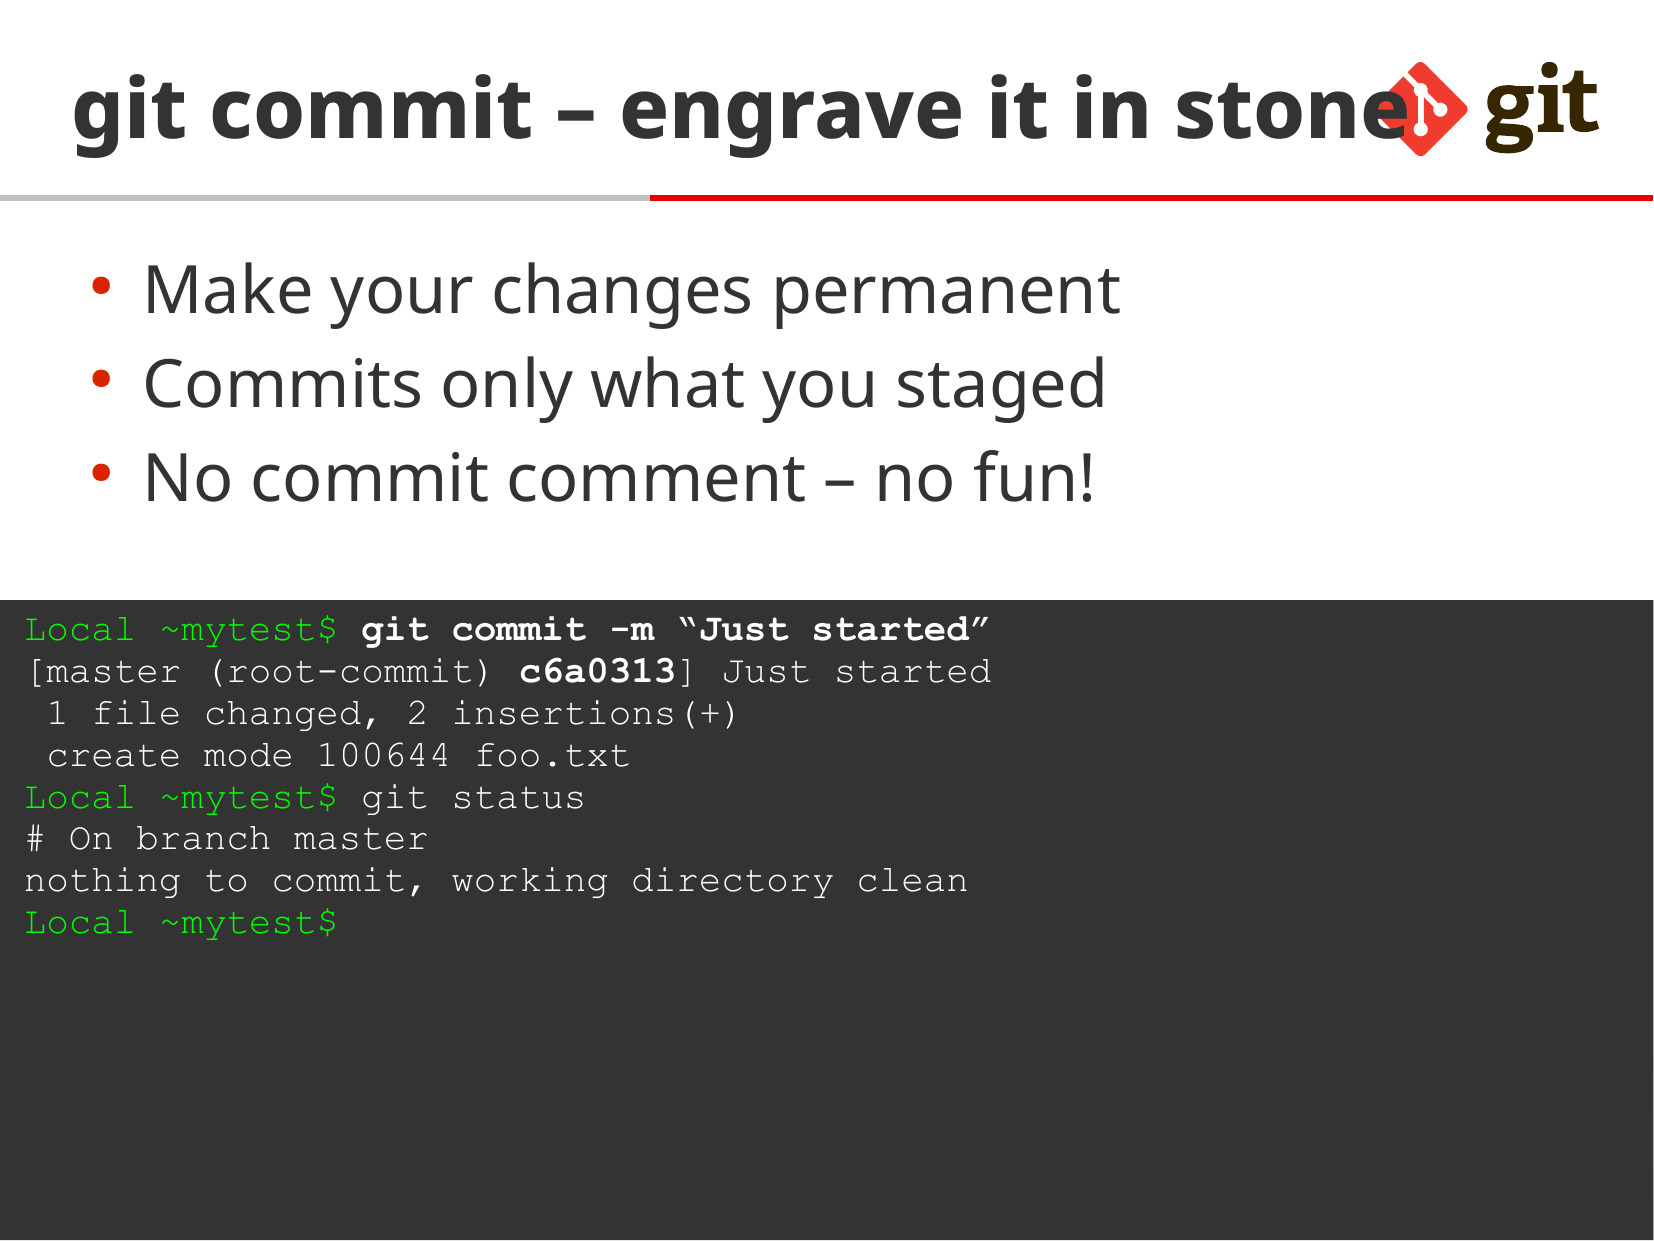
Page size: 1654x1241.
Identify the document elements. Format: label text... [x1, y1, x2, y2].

list Make your changes permanent Commits only what you staged No commit comment – no fun! [56, 239, 1595, 573]
text_box Local ~mytest$ git commit -m “Just started” [master (root-commit) c6a0313] Just started 1 file changed, 2 insertions(+) create mode 100644 foo.txt Local ~mytest$ git status # On branch master nothing to commit, working directory clean Local ~mytest$ [0, 600, 1654, 1241]
title git commit – engrave it in stone [56, 36, 1546, 175]
